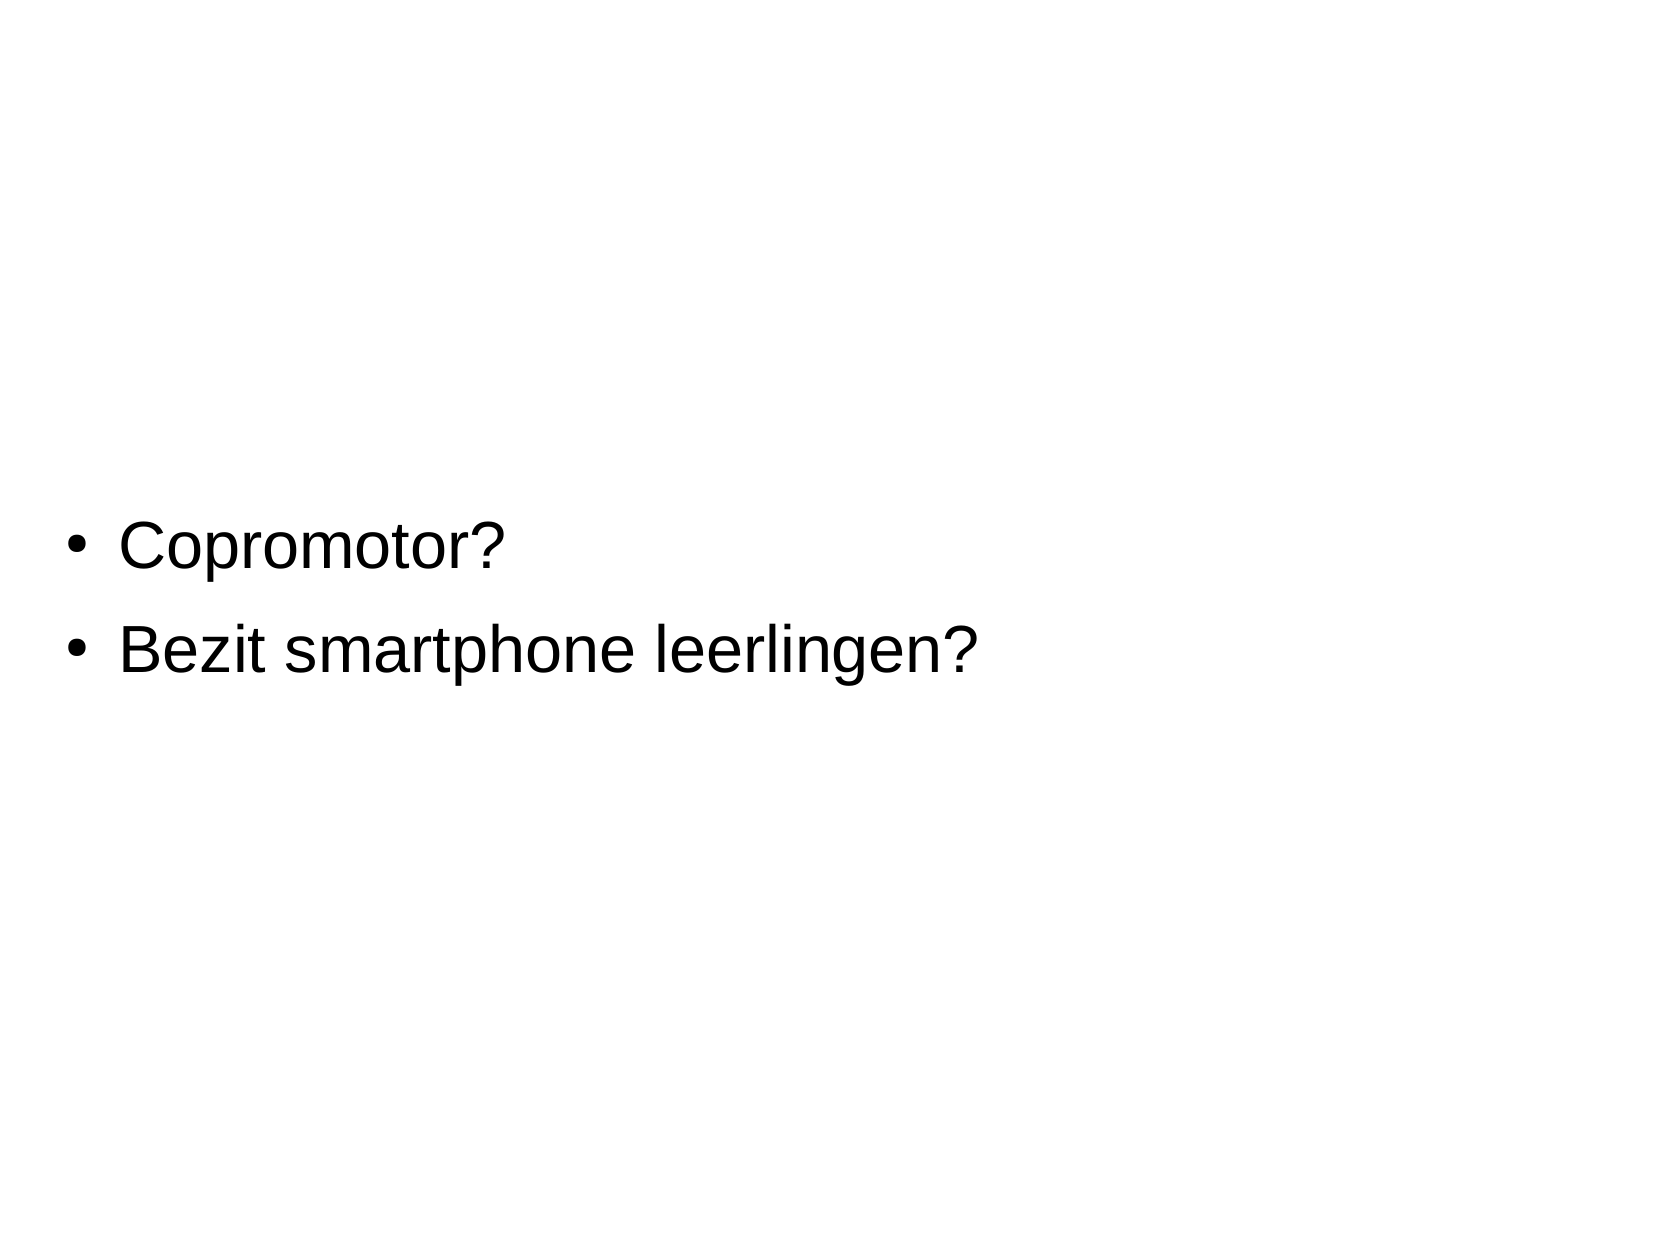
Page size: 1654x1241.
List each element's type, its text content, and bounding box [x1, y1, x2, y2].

list Copromotor? Bezit smartphone leerlingen? [47, 507, 1536, 1241]
